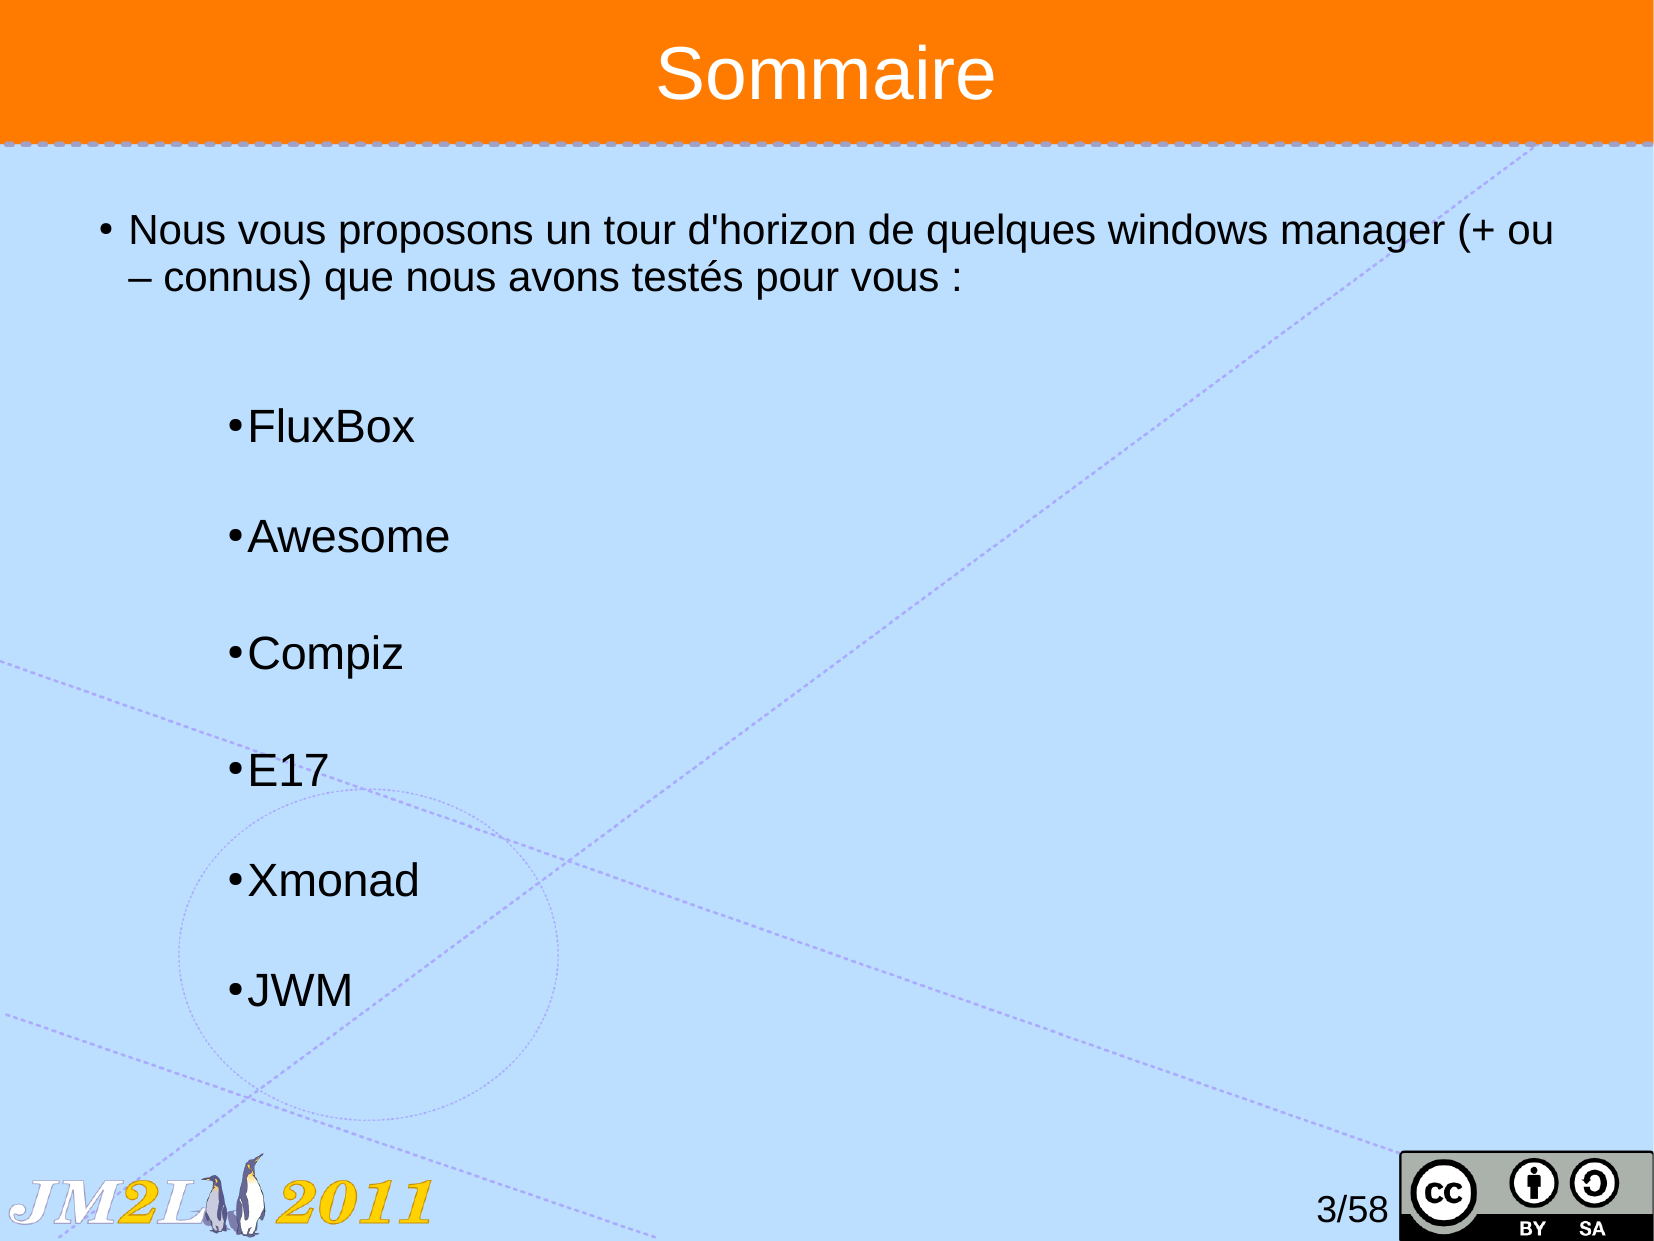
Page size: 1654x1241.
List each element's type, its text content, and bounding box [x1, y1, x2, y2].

title Sommaire [29, 0, 1625, 148]
picture [0, 0, 1654, 1241]
list Nous vous proposons un tour d'horizon de quelques windows manager (+ ou – connus) que nous avons testés pour vous : FluxBox Awesome Compiz E17 Xmonad JWM [88, 206, 1577, 1026]
